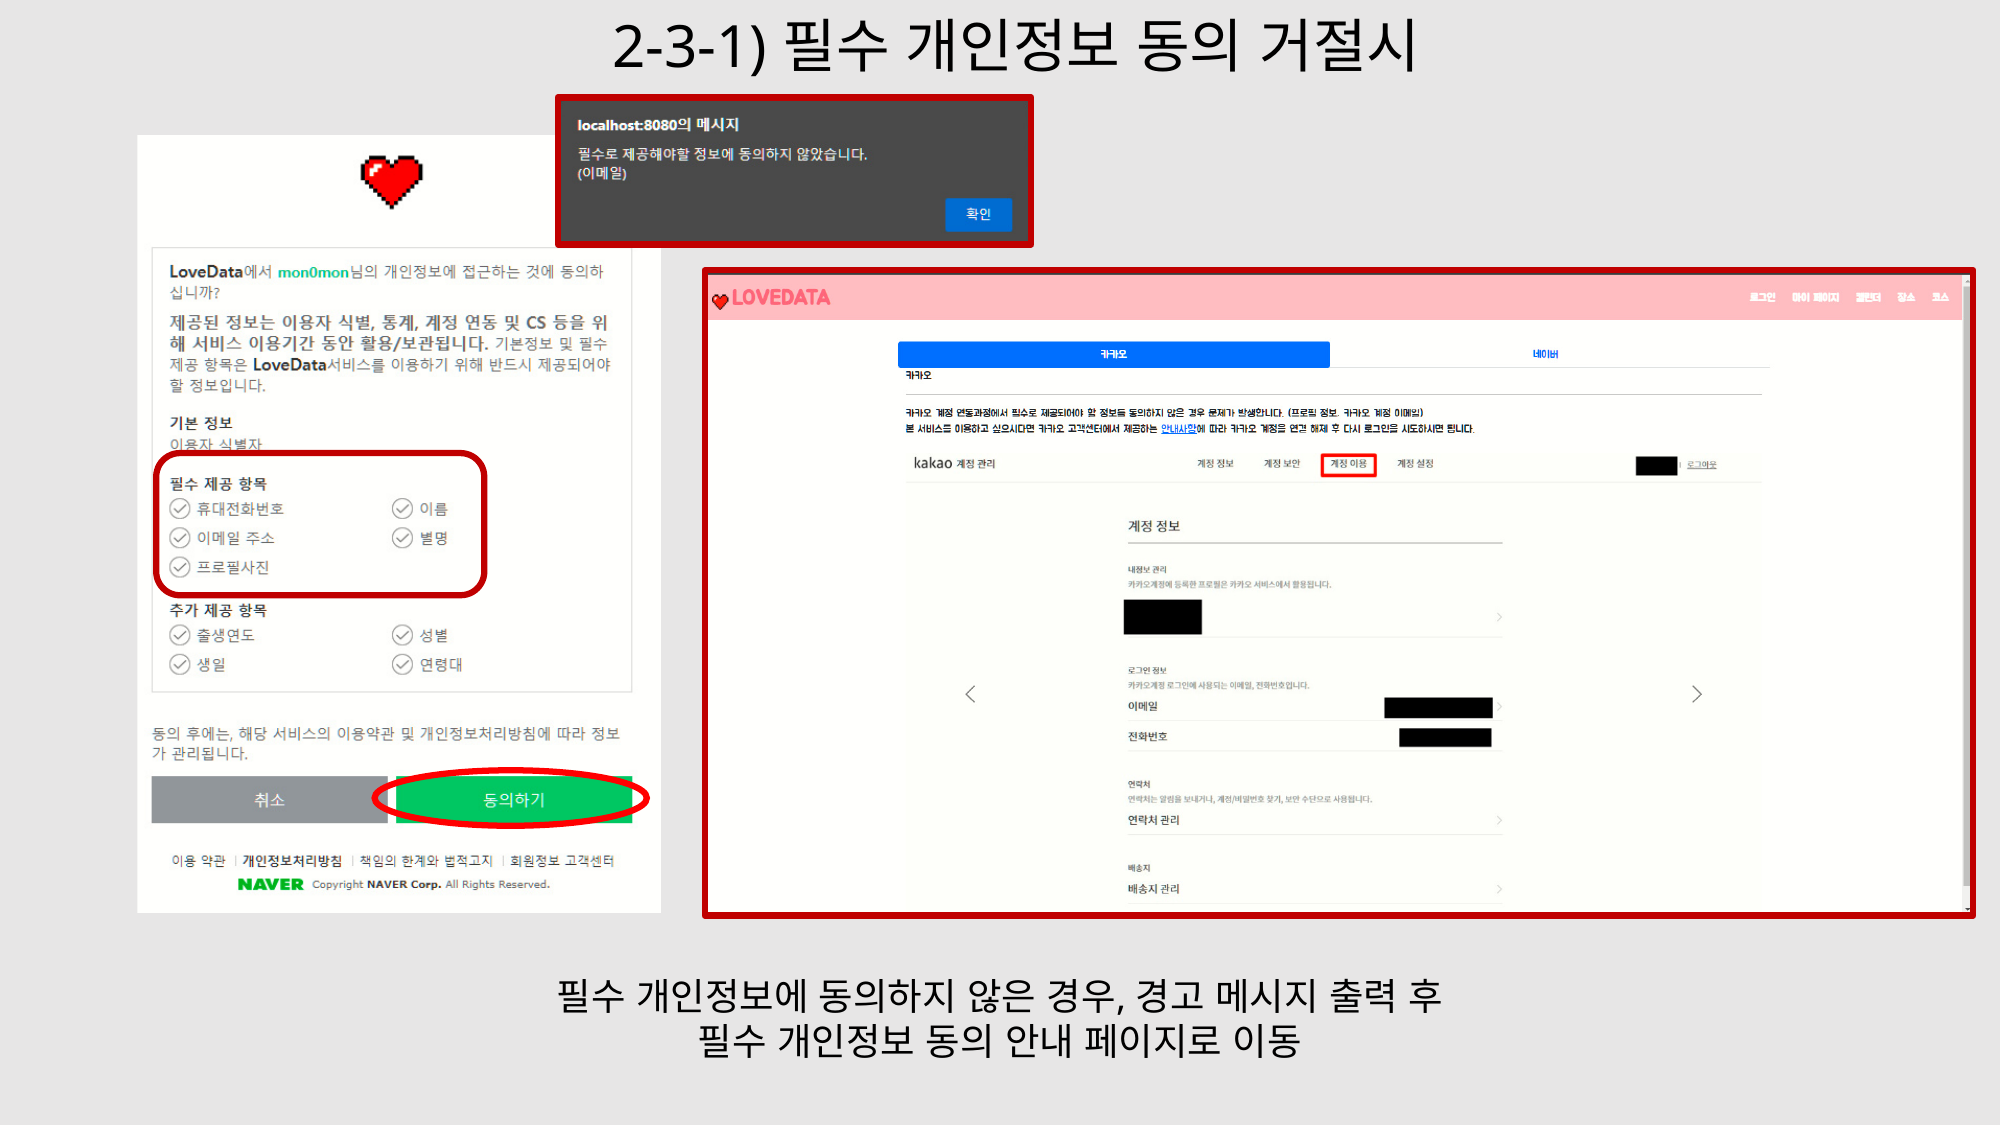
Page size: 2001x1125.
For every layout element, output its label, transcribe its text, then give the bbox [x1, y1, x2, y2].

picture [137, 135, 661, 913]
text_box 2-3-1) 필수 개인정보 동의 거절시 [504, 2, 1528, 87]
picture [560, 100, 1029, 242]
picture [707, 273, 1971, 913]
text_box 필수 개인정보에 동의하지 않은 경우, 경고 메시지 출력 후 필수 개인정보 동의 안내 페이지로 이동 [541, 966, 1459, 1071]
